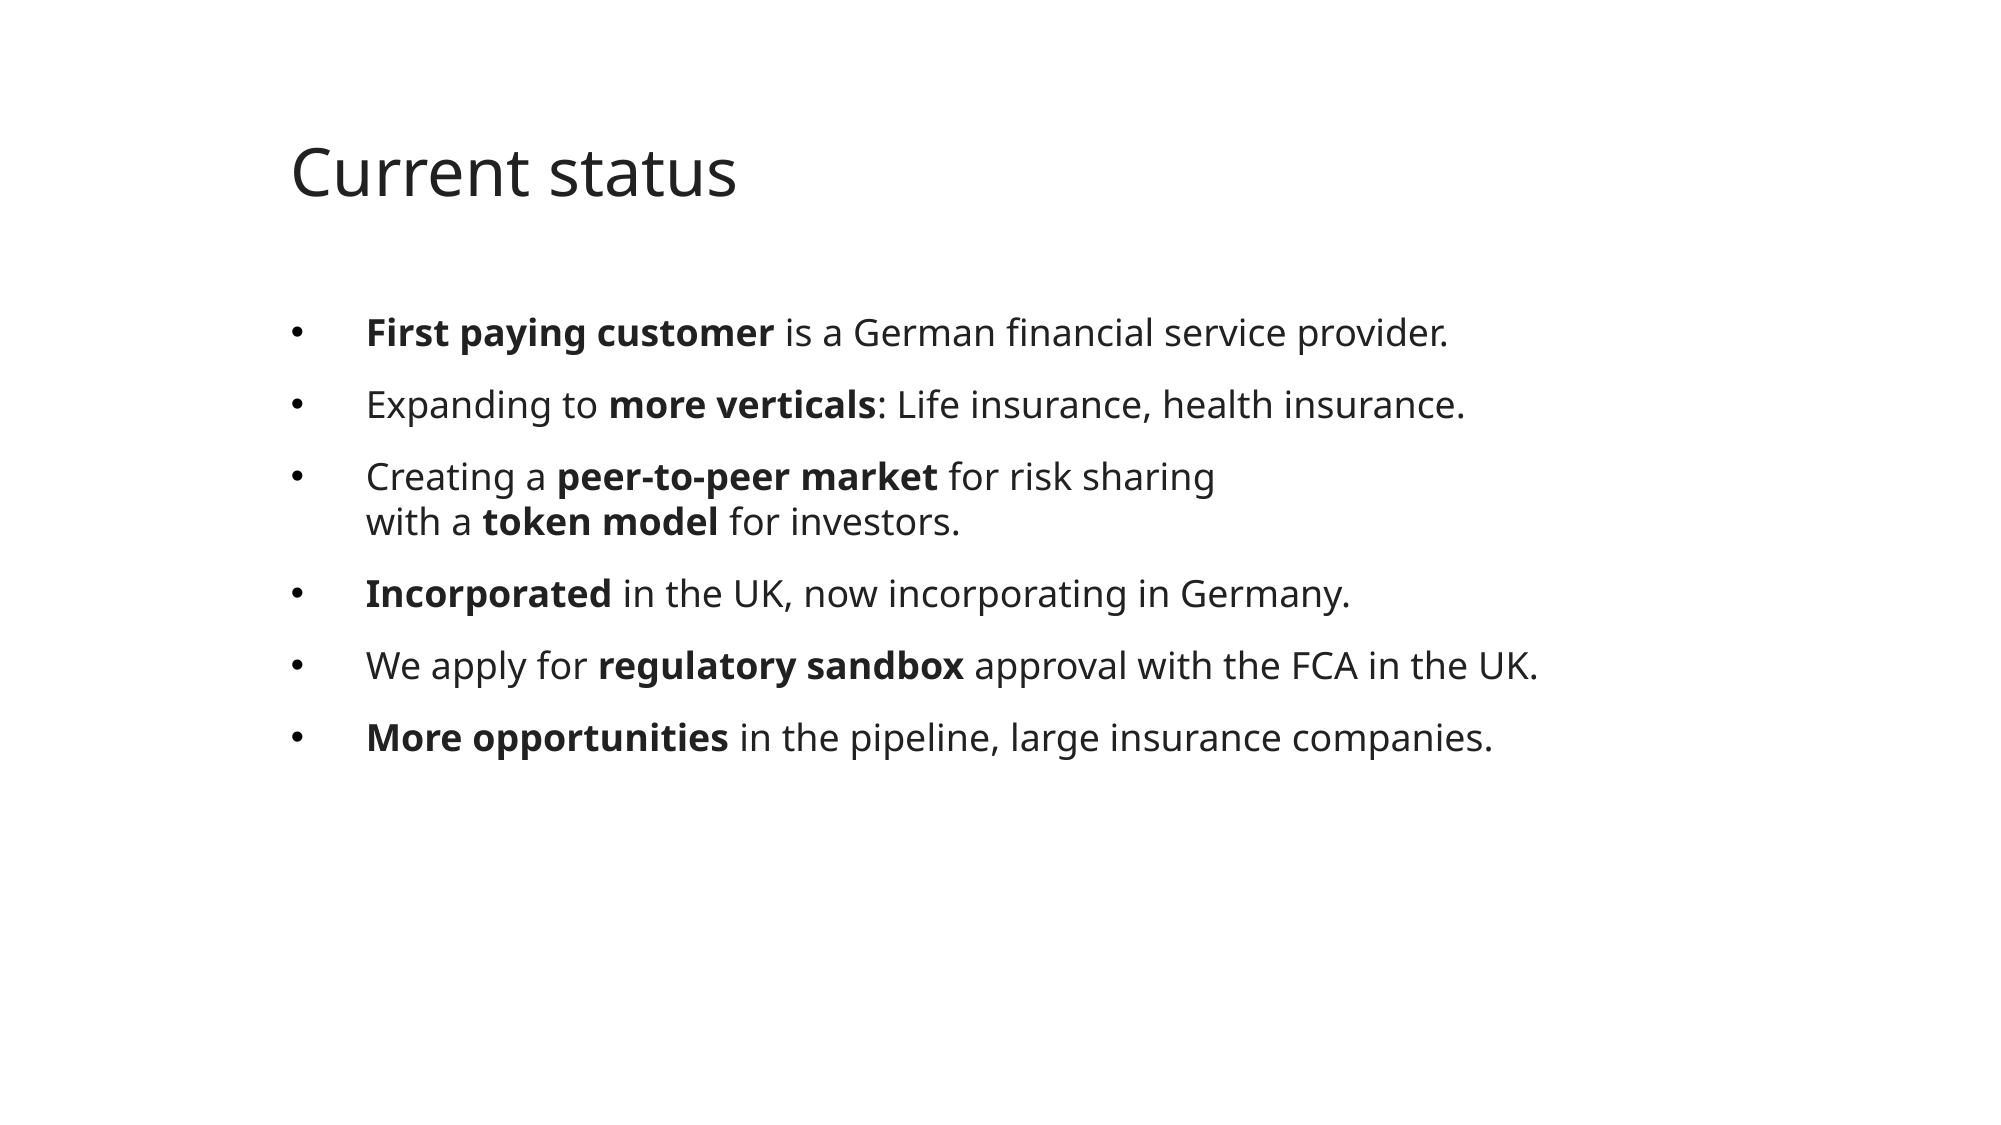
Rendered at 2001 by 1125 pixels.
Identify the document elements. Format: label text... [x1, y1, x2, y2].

text_box Current status First paying customer is a German financial service provider. Expanding to more verticals: Life insurance, health insurance. Creating a peer-to-peer market for risk sharing with a token model for investors. Incorporated in the UK, now incorporating in Germany. We apply for regulatory sandbox approval with the FCA in the UK. More opportunities in the pipeline, large insurance companies. [275, 122, 1762, 920]
